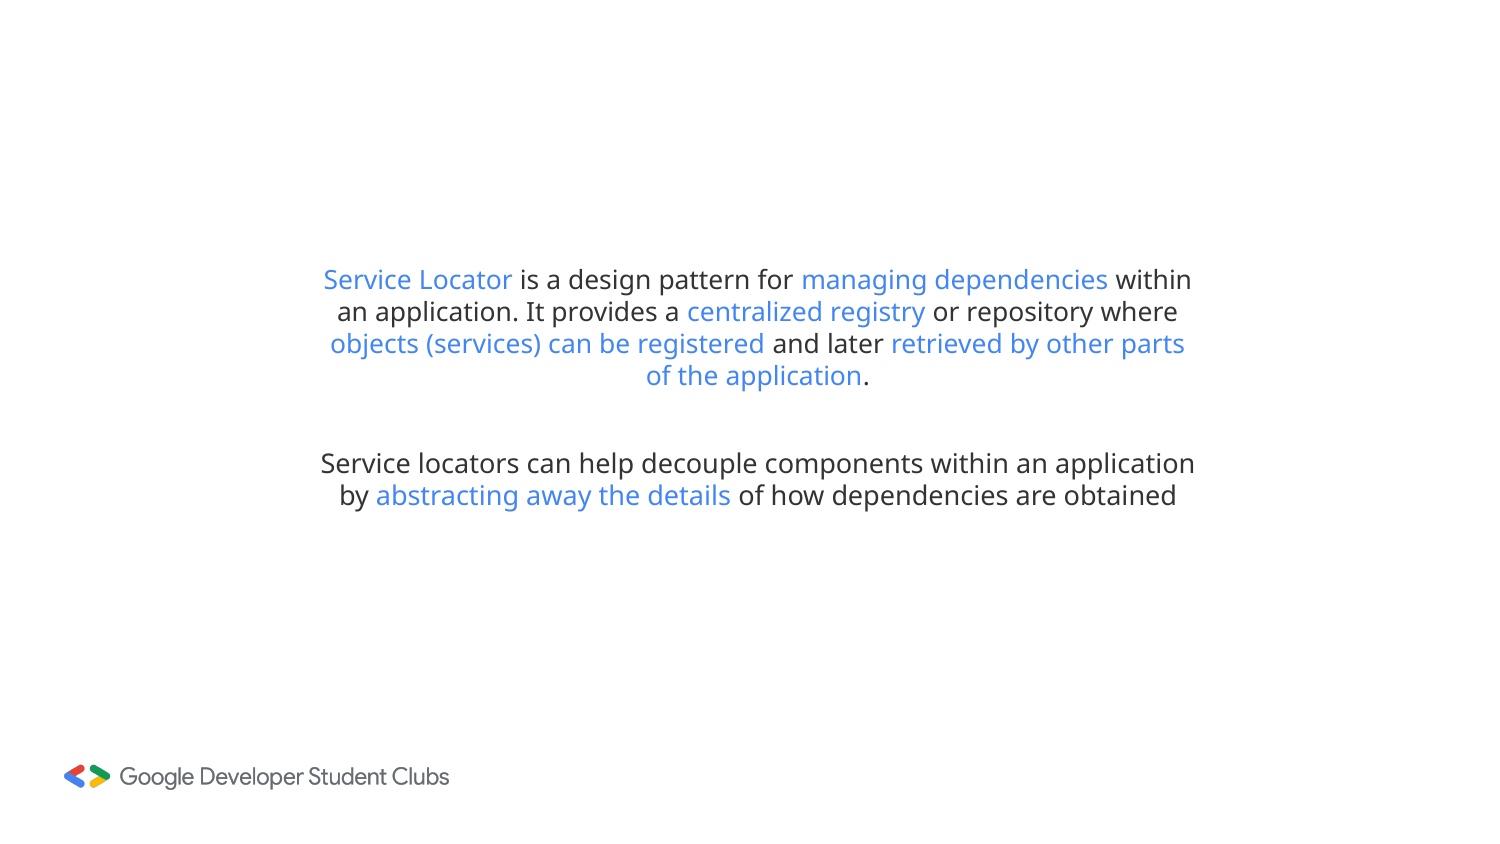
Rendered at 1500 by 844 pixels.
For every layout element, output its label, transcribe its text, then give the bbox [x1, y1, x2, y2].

title Service Locator is a design pattern for managing dependencies within an application. It provides a centralized registry or repository where objects (services) can be registered and later retrieved by other parts of the application. [304, 248, 1211, 431]
picture [77, 762, 375, 790]
title Service locators can help decouple components within an application by abstracting away the details of how dependencies are obtained [304, 431, 1211, 626]
